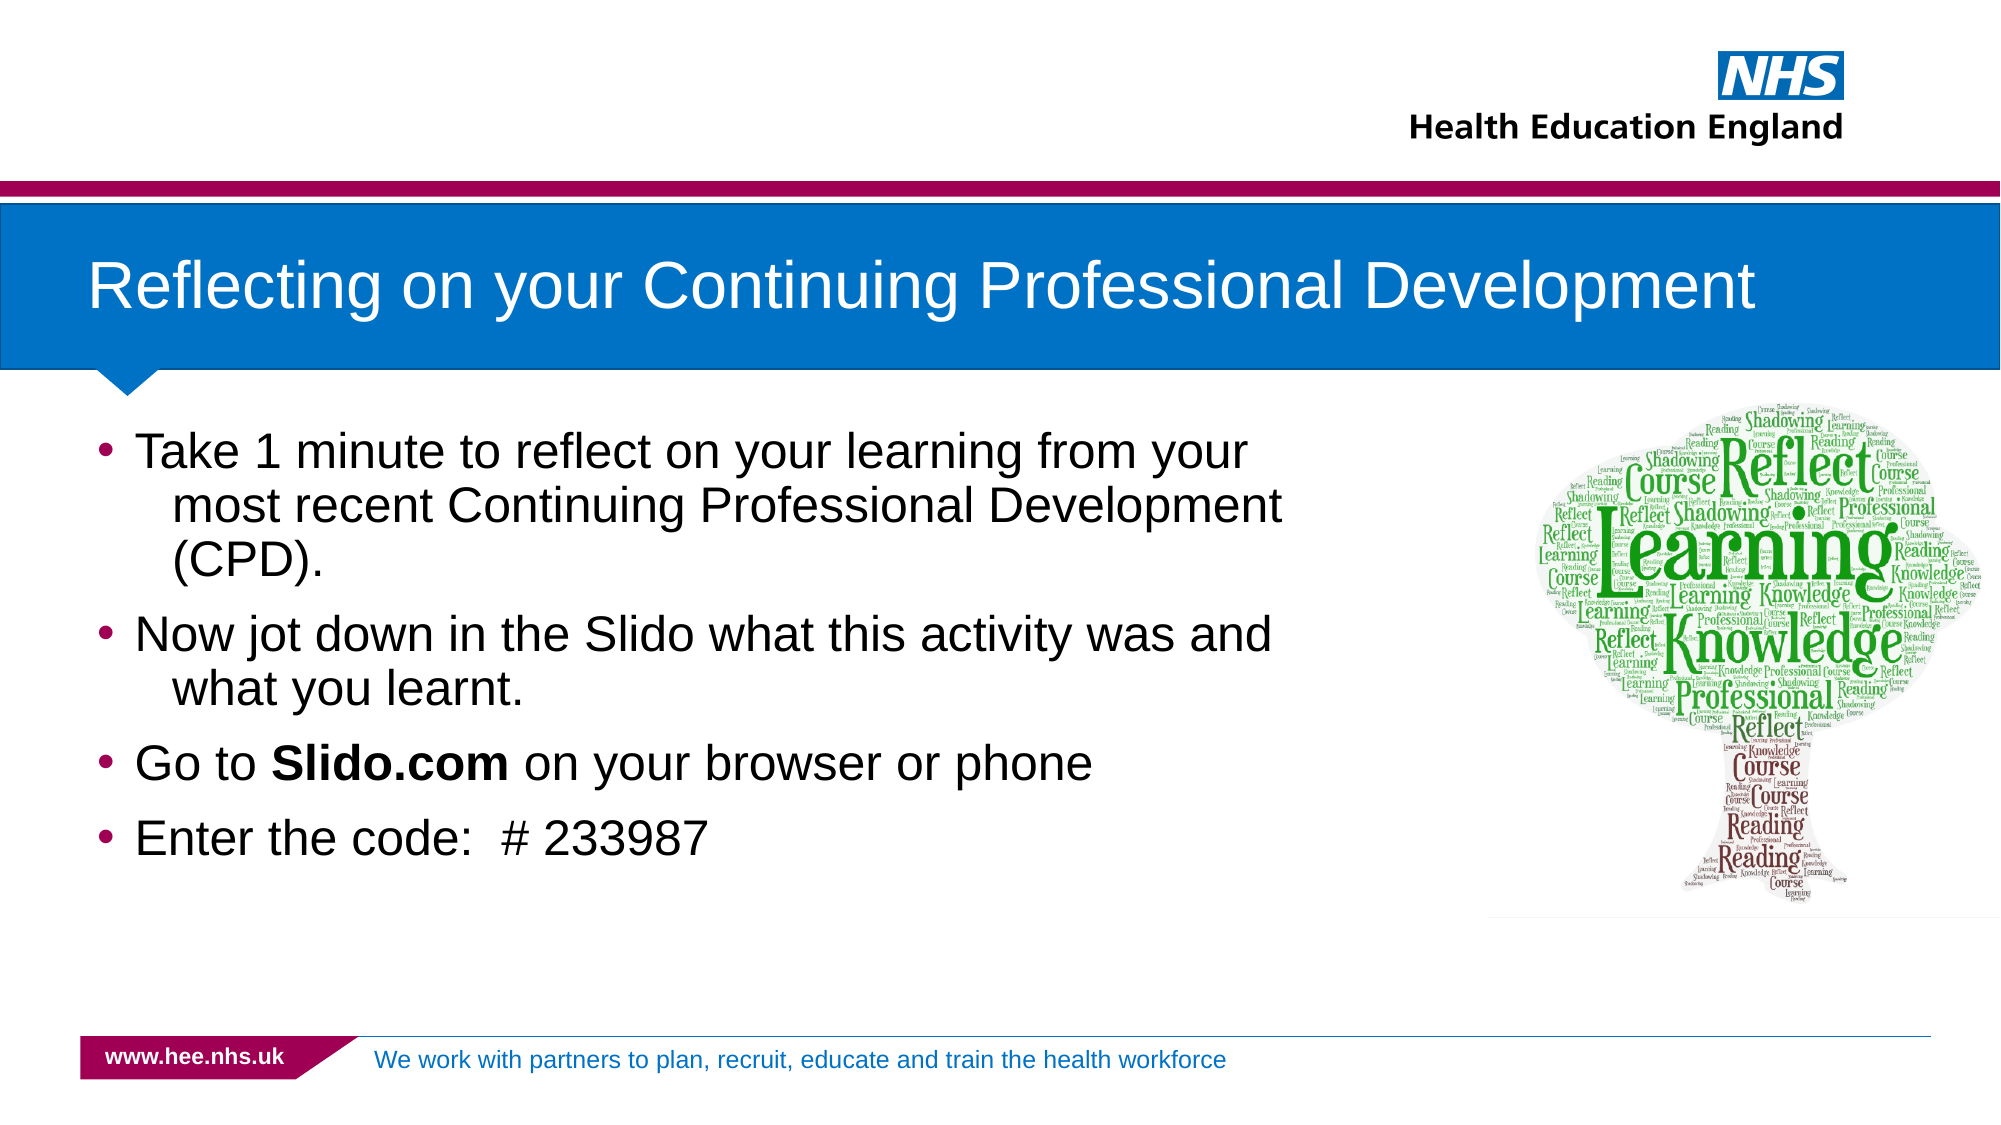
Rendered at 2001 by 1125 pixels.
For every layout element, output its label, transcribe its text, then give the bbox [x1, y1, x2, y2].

list Take 1 minute to reflect on your learning from your most recent Continuing Professional Development (CPD).​ Now jot down in the Slido what this activity was and what you learnt. Go to Slido.com on your browser or phone Enter the code: # 233987 [82, 417, 1314, 915]
title Reflecting on your Continuing Professional Development [72, 204, 1931, 369]
picture [1487, 397, 2000, 918]
